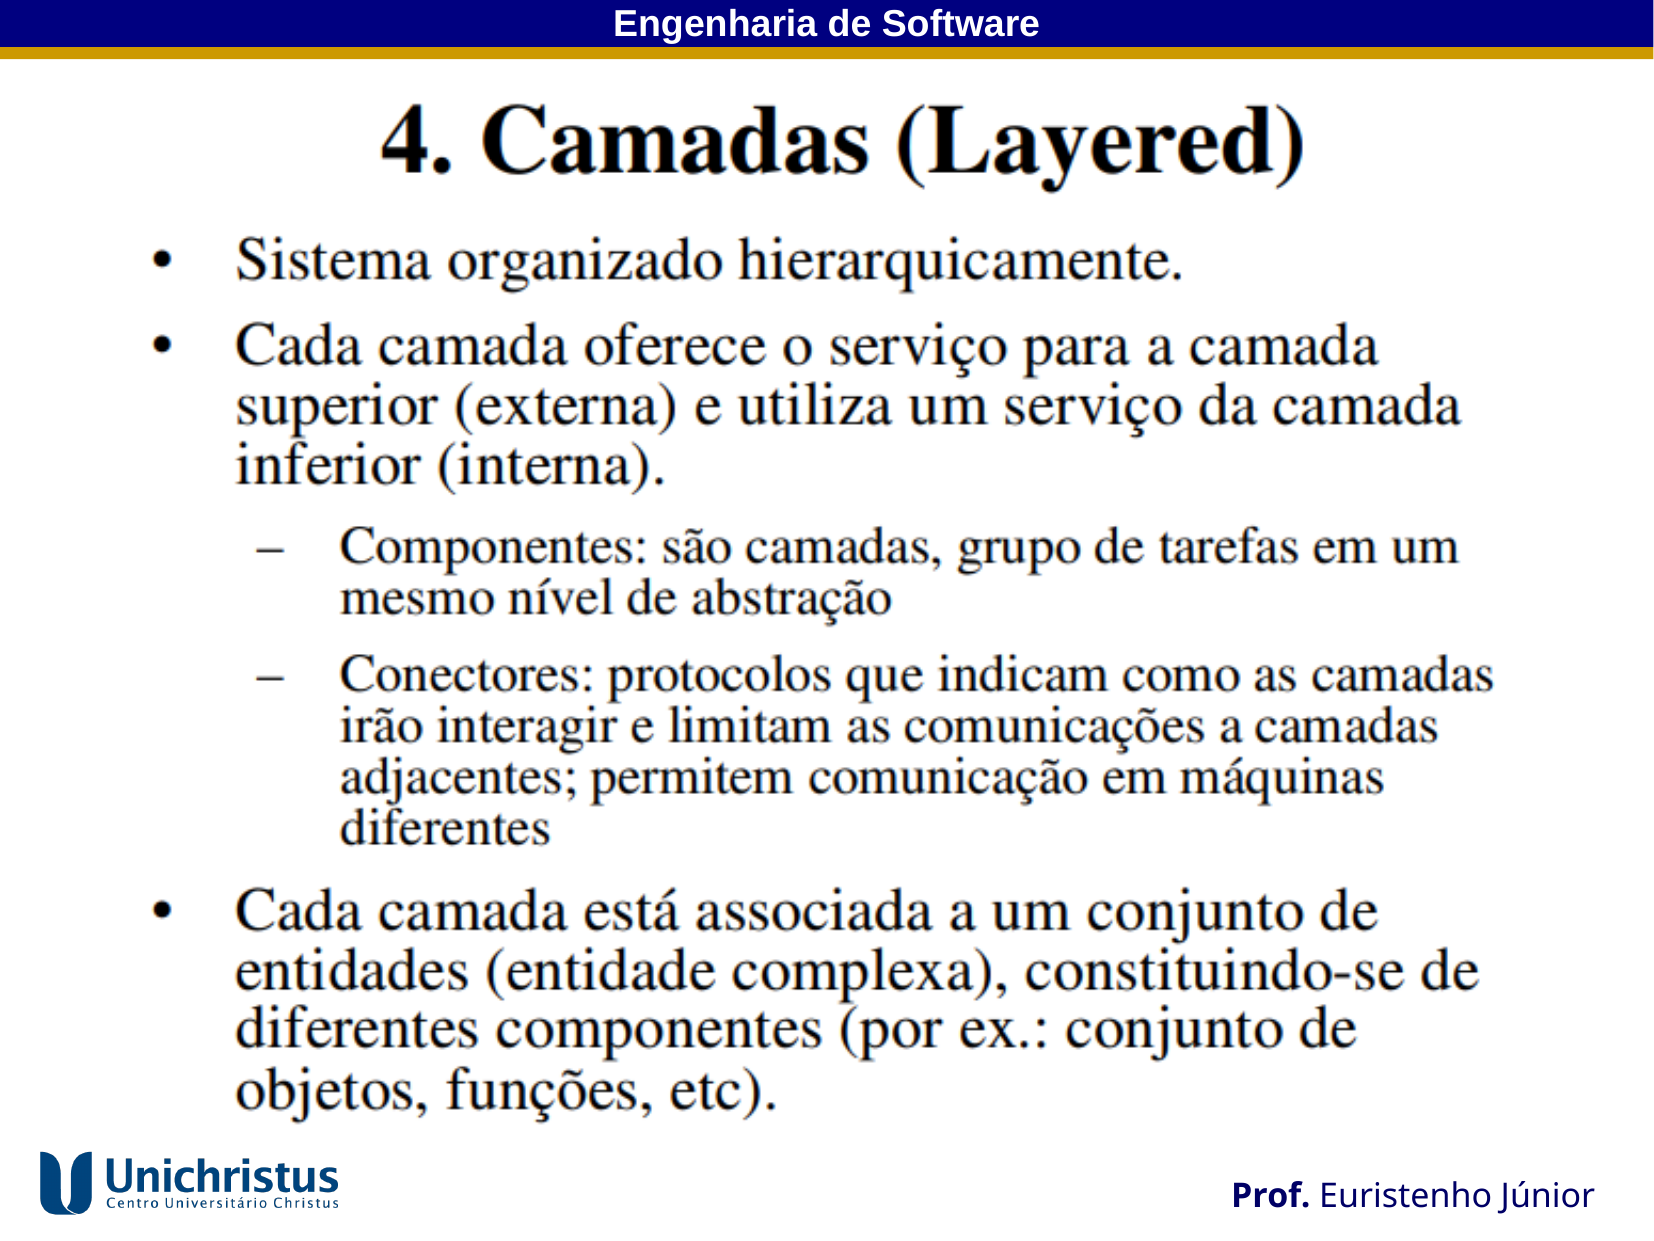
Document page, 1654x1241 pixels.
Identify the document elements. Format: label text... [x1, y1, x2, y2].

text_box Engenharia de Software [0, 0, 1654, 47]
text_box [0, 47, 1654, 60]
picture [35, 1148, 343, 1217]
text_box Prof. Euristenho Júnior [1216, 1163, 1654, 1224]
picture [129, 94, 1544, 1131]
